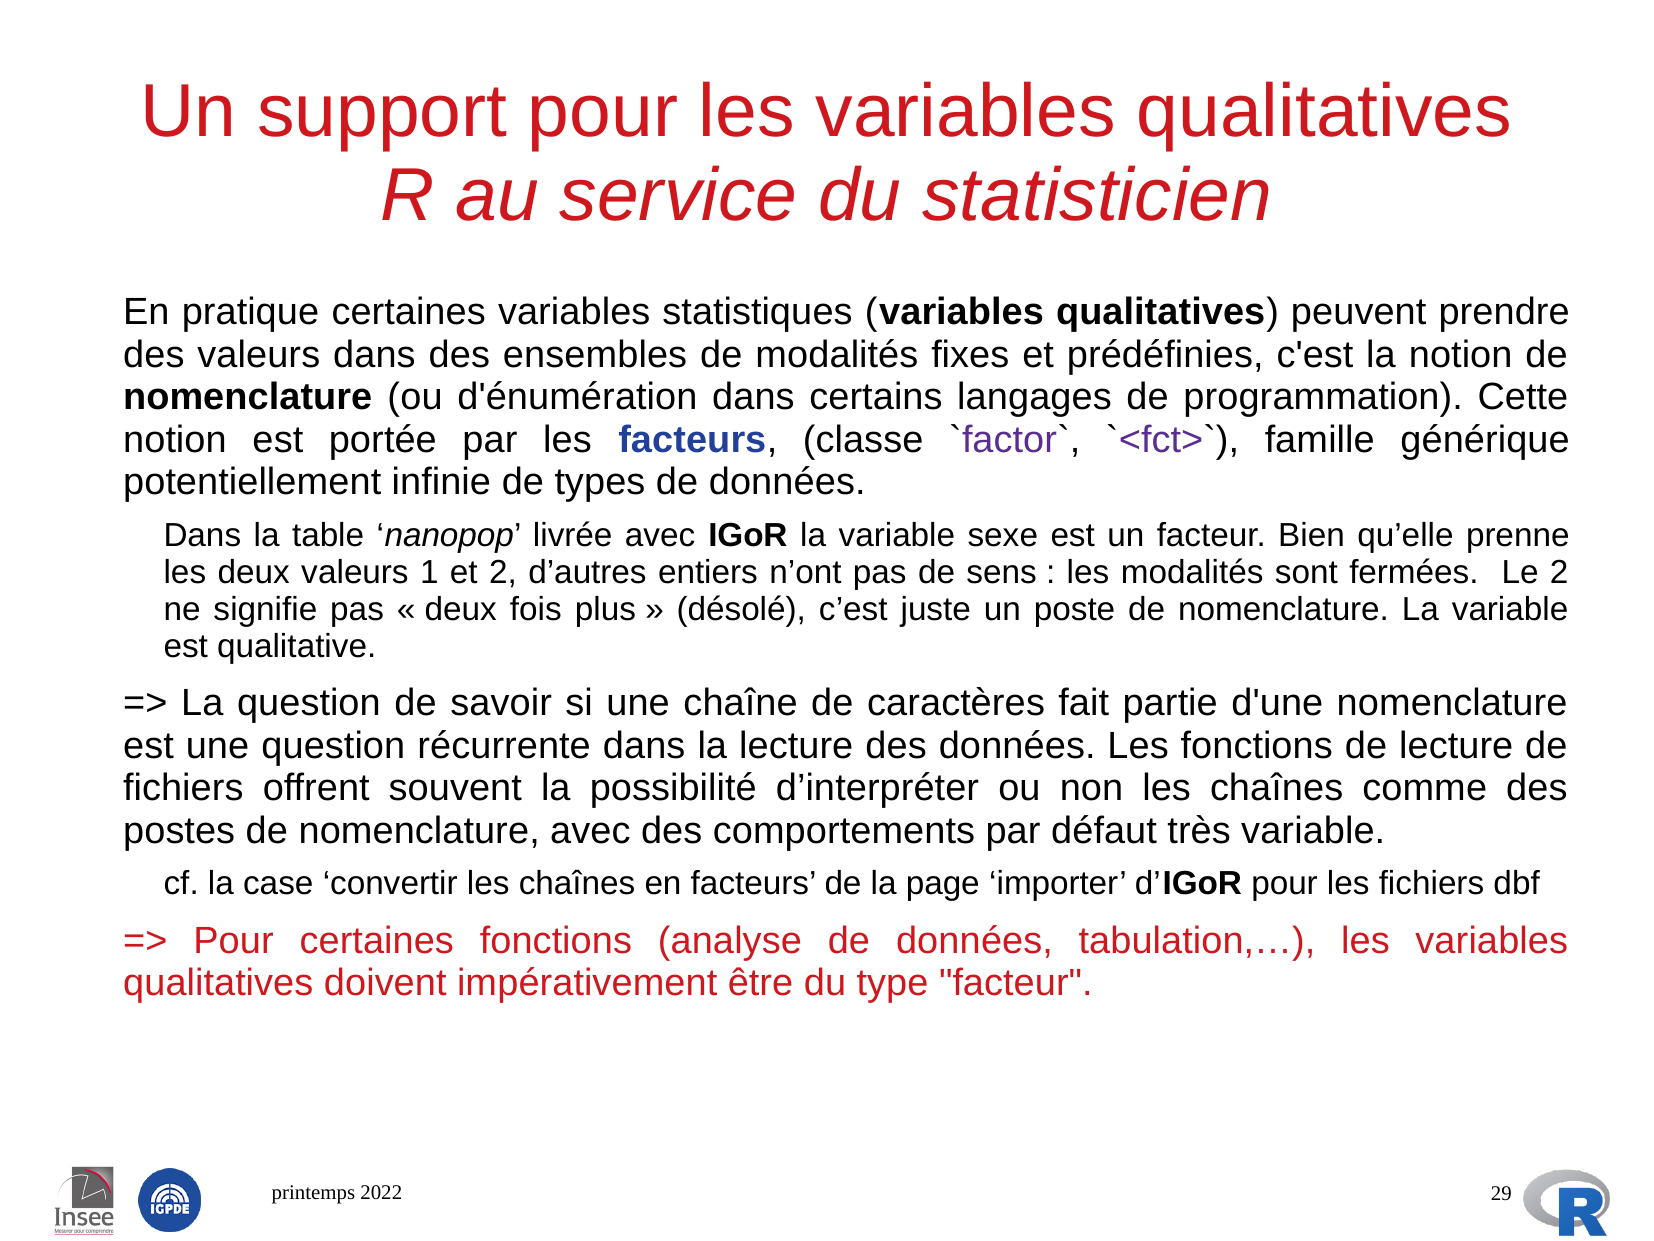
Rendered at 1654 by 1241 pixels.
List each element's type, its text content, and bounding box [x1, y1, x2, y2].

picture [138, 1168, 201, 1232]
picture [47, 1163, 120, 1236]
list En pratique certaines variables statistiques (variables qualitatives) peuvent prendre des valeurs dans des ensembles de modalités fixes et prédéfinies, c'est la notion de nomenclature (ou d'énumération dans certains langages de programmation). Cette notion est portée par les facteurs, (classe `factor`, `<fct>`), famille générique potentiellement infinie de types de données. Dans la table ‘nanopop’ livrée avec IGoR la variable sexe est un facteur. Bien qu’elle prenne les deux valeurs 1 et 2, d’autres entiers n’ont pas de sens : les modalités sont fermées. Le 2 ne signifie pas « deux fois plus » (désolé), c’est juste un poste de nomenclature. La variable est qualitative. => La question de savoir si une chaîne de caractères fait partie d'une nomenclature est une question récurrente dans la lecture des données. Les fonctions de lecture de fichiers offrent souvent la possibilité d’interpréter ou non les chaînes comme des postes de nomenclature, avec des comportements par défaut très variable. cf. la case ‘convertir les chaînes en facteurs’ de la page ‘importer’ d’IGoR pour les fichiers dbf => Pour certaines fonctions (analyse de données, tabulation,…), les variables qualitatives doivent impérativement être du type "facteur". [82, 290, 1571, 1010]
picture [1523, 1169, 1610, 1236]
title Un support pour les variables qualitatives R au service du statisticien [82, 49, 1571, 257]
